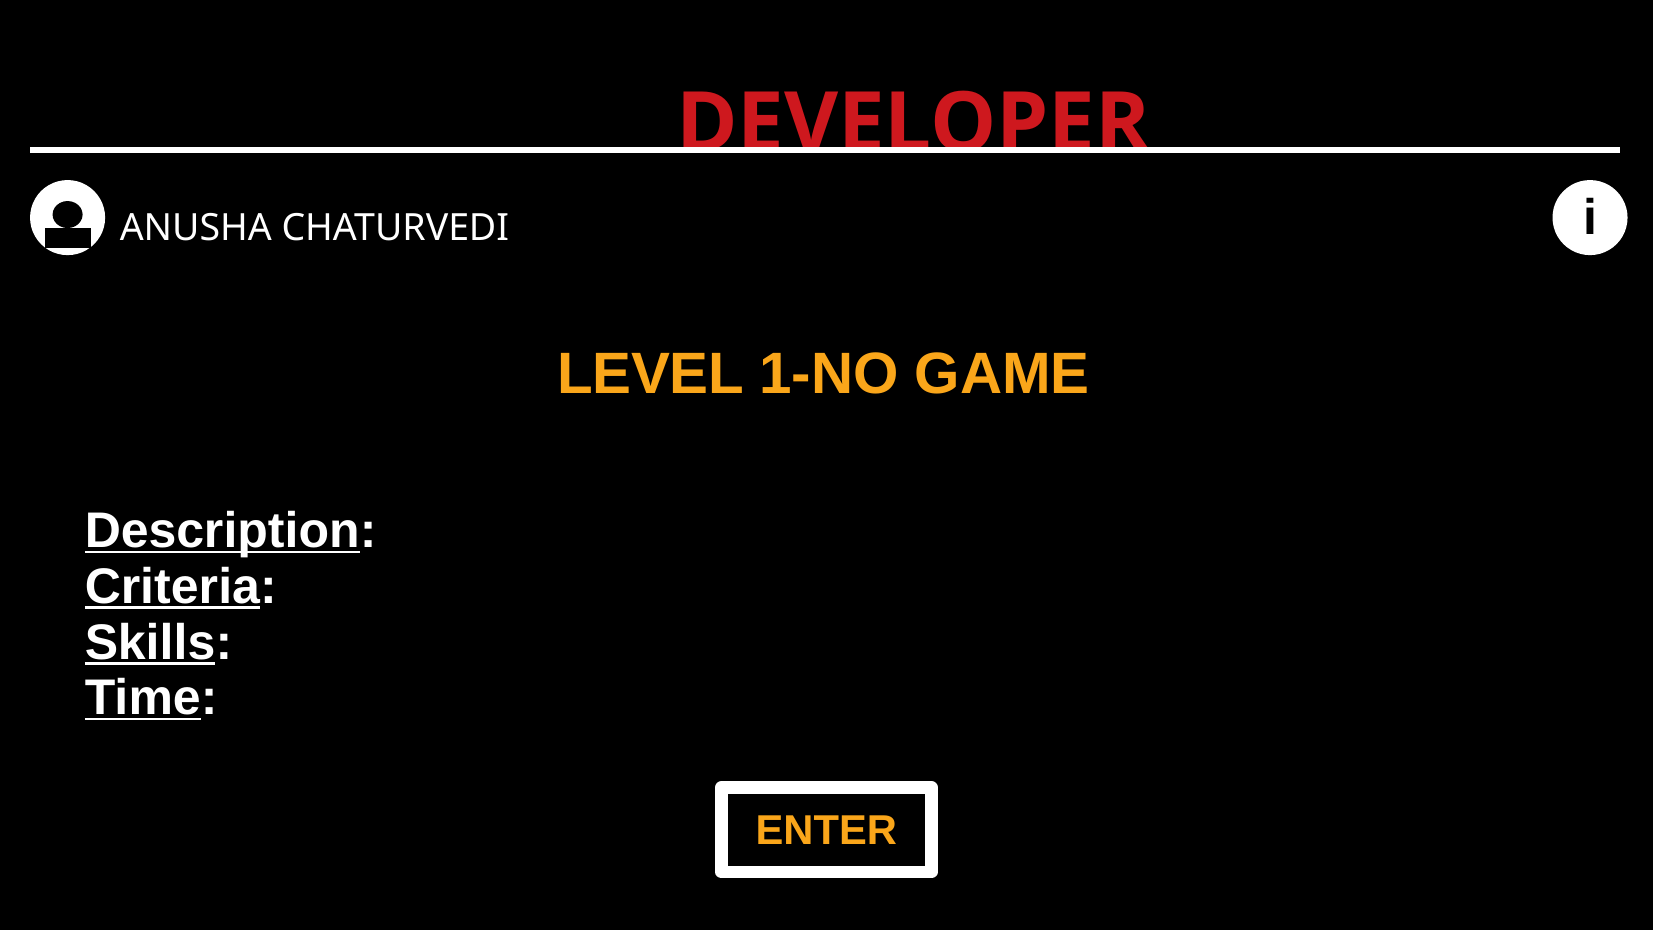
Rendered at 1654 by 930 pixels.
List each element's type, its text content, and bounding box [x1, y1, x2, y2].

text_box LEVEL 1-NO GAME [542, 333, 1111, 478]
text_box DEVELOPER [661, 55, 992, 147]
text_box ANUSHA CHATURVEDI [105, 193, 394, 246]
text_box i [1552, 180, 1628, 256]
text_box Description: Criteria: Skills: Time: [70, 494, 1583, 789]
text_box ENTER [721, 787, 932, 872]
text_box [30, 180, 106, 256]
